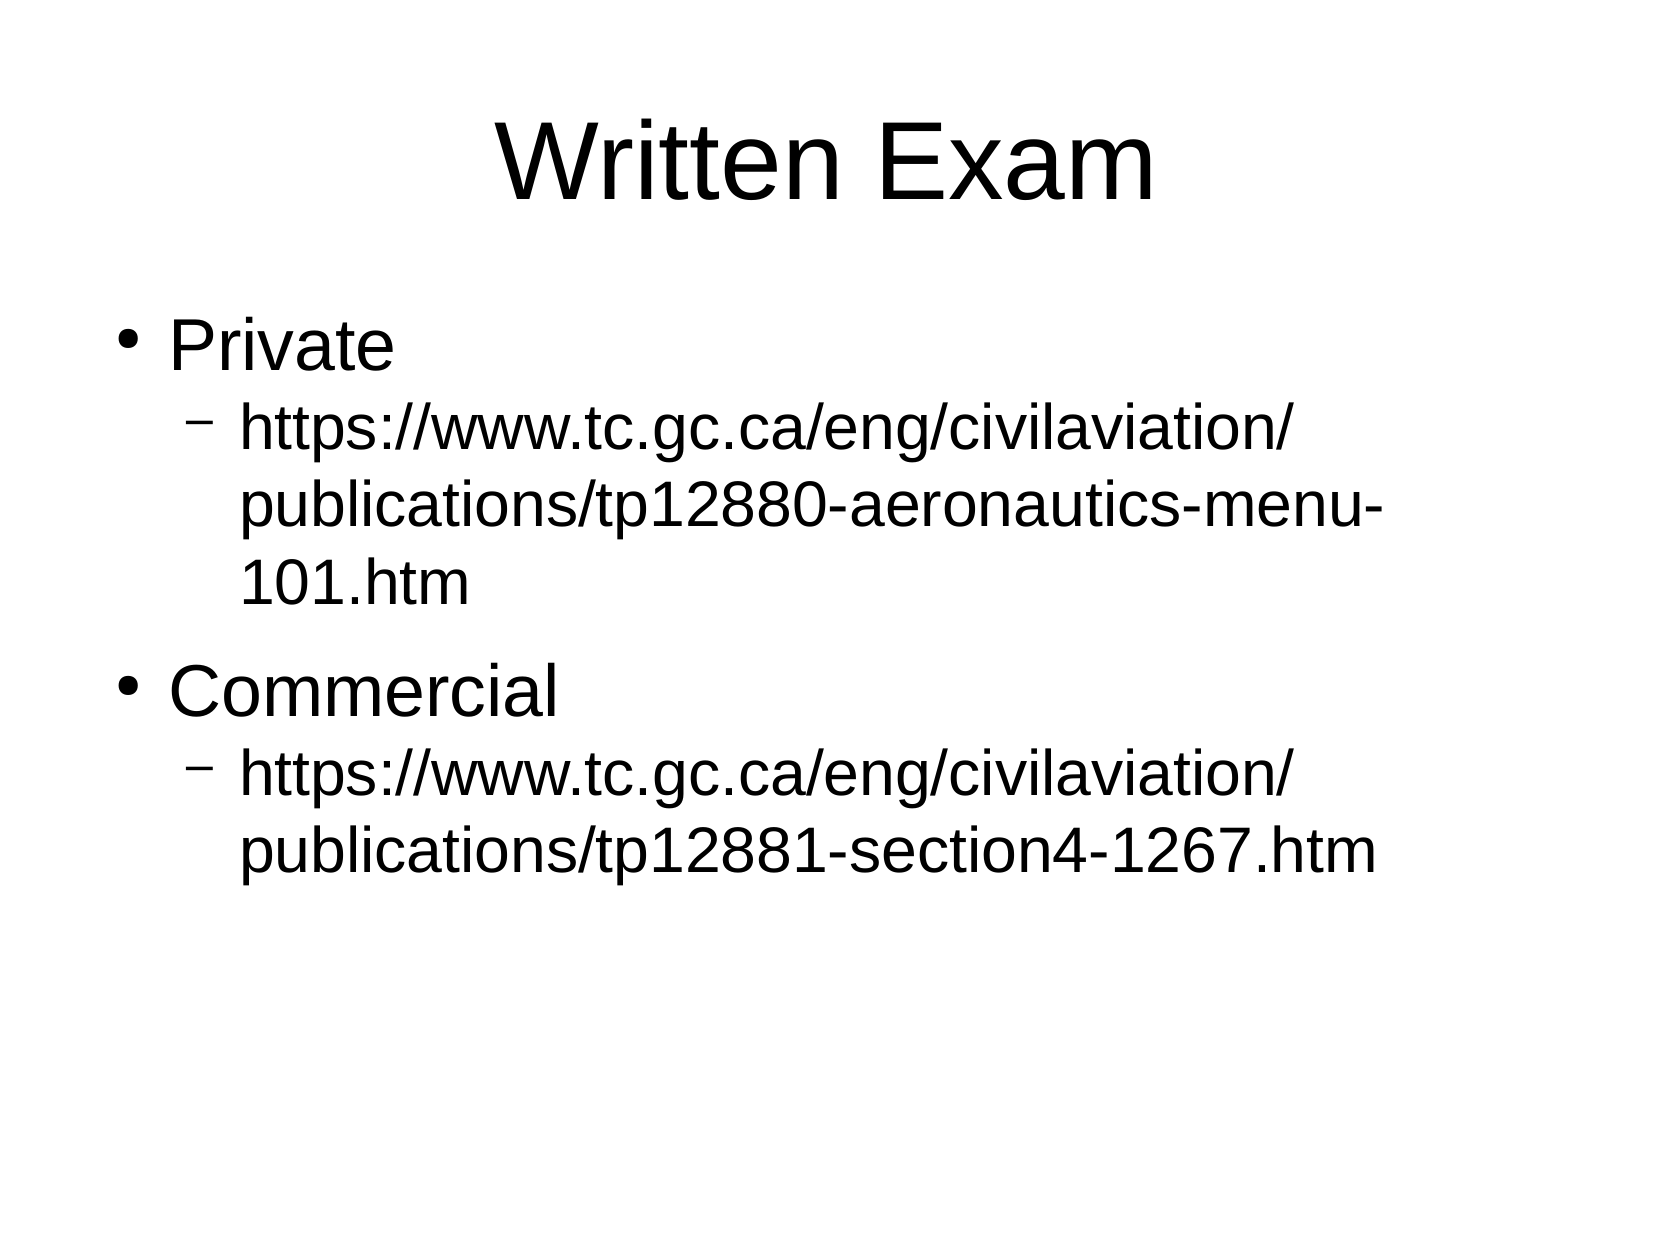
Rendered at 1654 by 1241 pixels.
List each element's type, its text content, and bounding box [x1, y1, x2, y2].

title Written Exam [82, 57, 1571, 265]
list Private https://www.tc.gc.ca/eng/civilaviation/publications/tp12880-aeronautics-menu-101.htm Commercial https://www.tc.gc.ca/eng/civilaviation/publications/tp12881-section4-1267.htm [82, 289, 1571, 1108]
